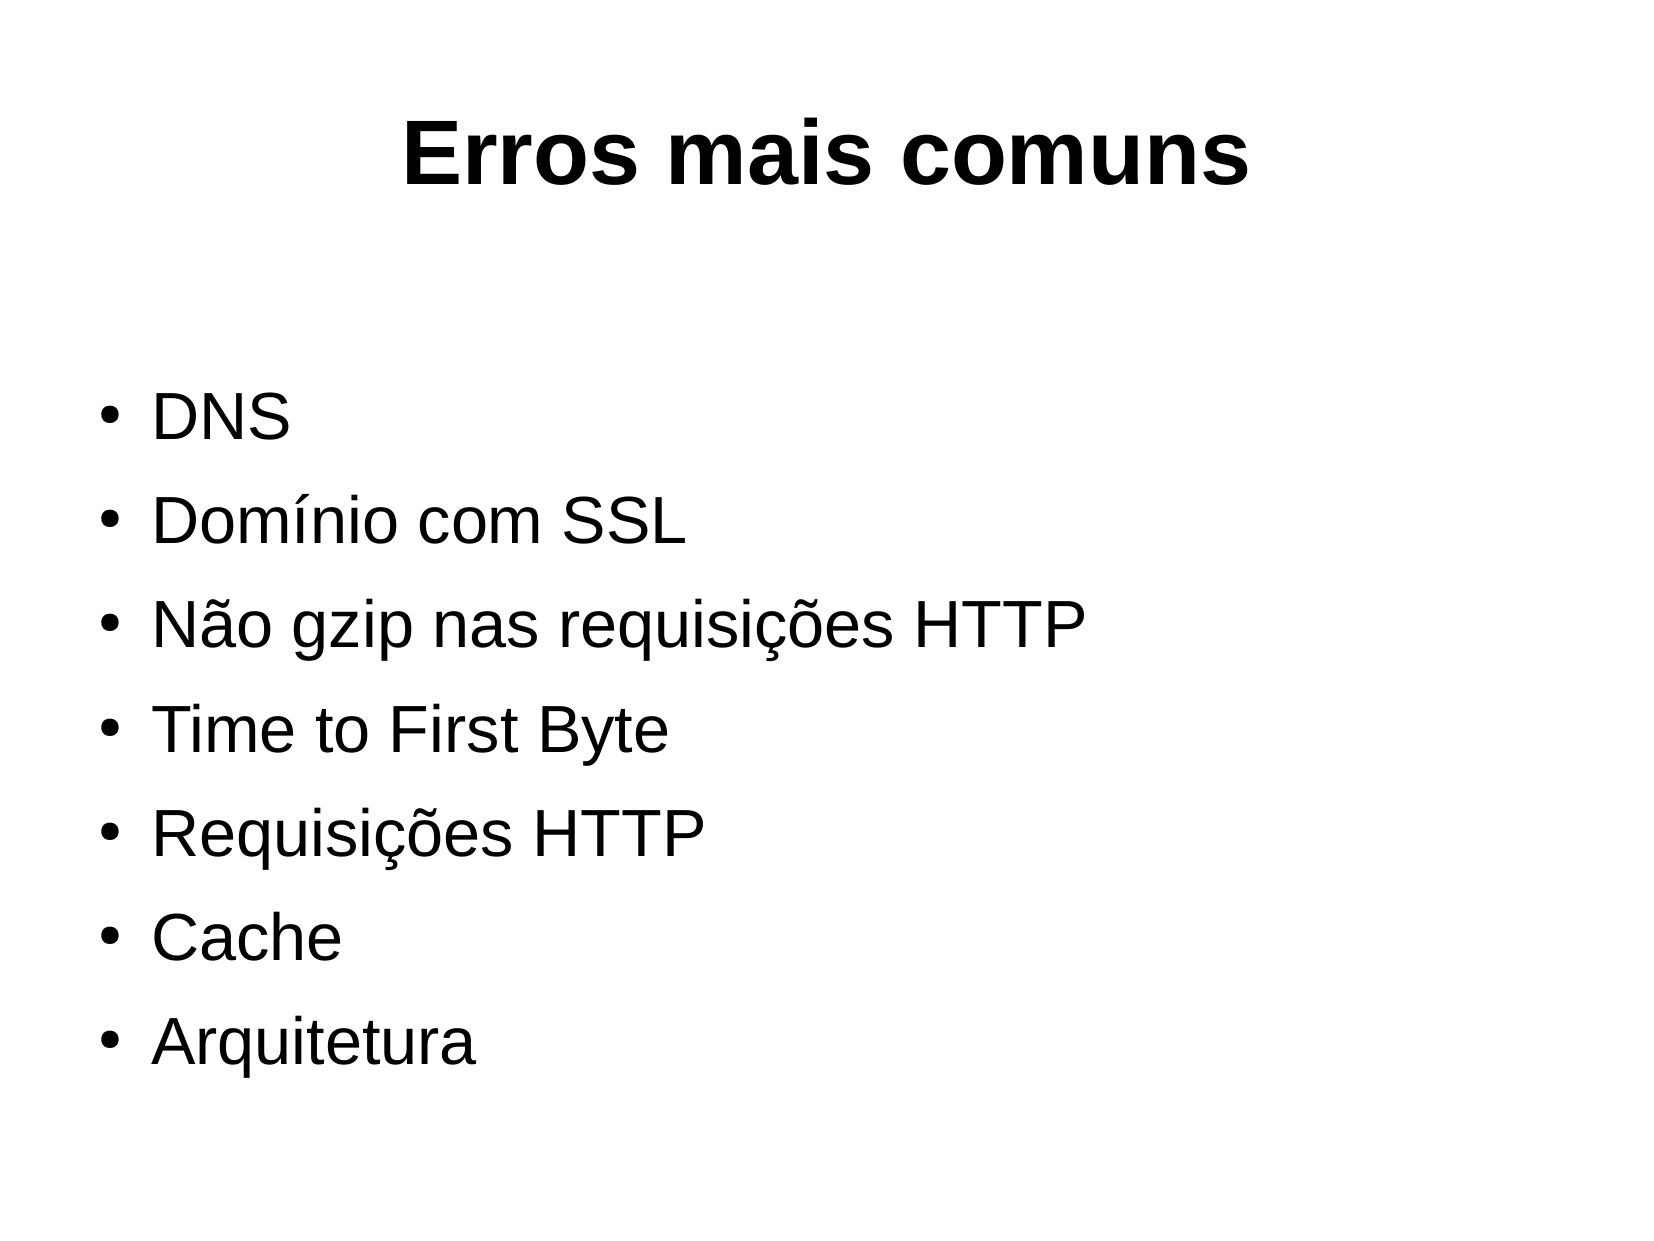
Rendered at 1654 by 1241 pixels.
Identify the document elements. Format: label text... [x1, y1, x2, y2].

list DNS Domínio com SSL Não gzip nas requisições HTTP Time to First Byte Requisições HTTP Cache Arquitetura [80, 318, 1536, 1139]
title Erros mais comuns [82, 49, 1571, 257]
